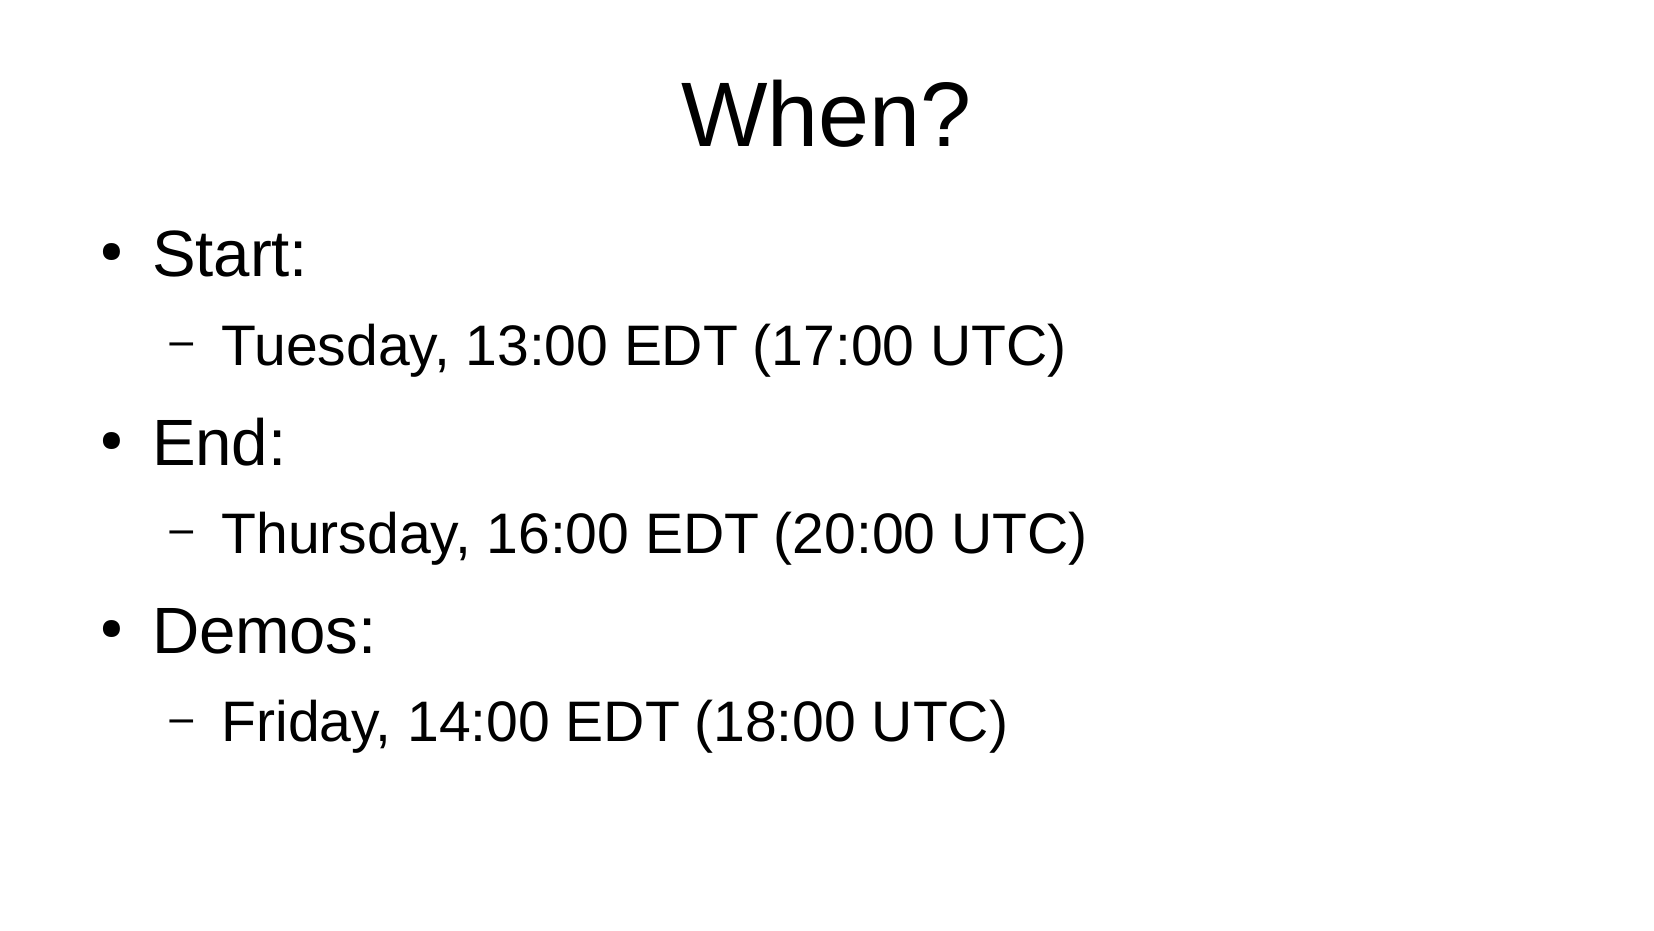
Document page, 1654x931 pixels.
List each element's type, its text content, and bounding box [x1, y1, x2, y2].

title When? [82, 37, 1571, 193]
list Start: Tuesday, 13:00 EDT (17:00 UTC) End: Thursday, 16:00 EDT (20:00 UTC) Demos: Friday, 14:00 EDT (18:00 UTC) [82, 217, 1571, 758]
